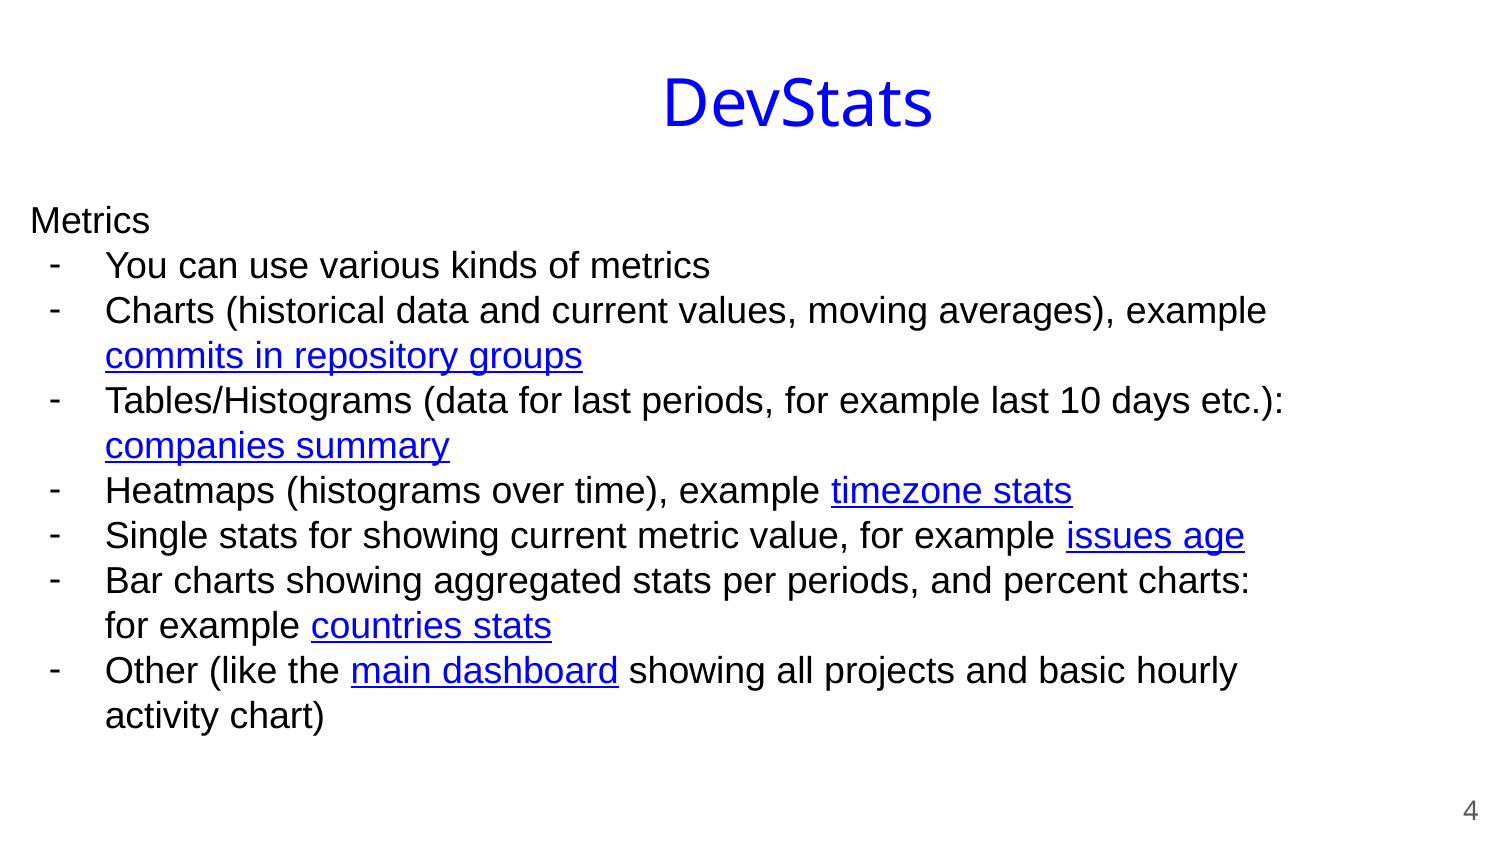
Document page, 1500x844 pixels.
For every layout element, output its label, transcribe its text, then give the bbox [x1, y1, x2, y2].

text_box Metrics You can use various kinds of metrics Charts (historical data and current values, moving averages), example commits in repository groups Tables/Histograms (data for last periods, for example last 10 days etc.): companies summary Heatmaps (histograms over time), example timezone stats Single stats for showing current metric value, for example issues age Bar charts showing aggregated stats per periods, and percent charts: for example countries stats Other (like the main dashboard showing all projects and basic hourly activity chart) [14, 181, 1312, 780]
slide_number <number> [1403, 779, 1494, 844]
title DevStats [646, 41, 1208, 159]
